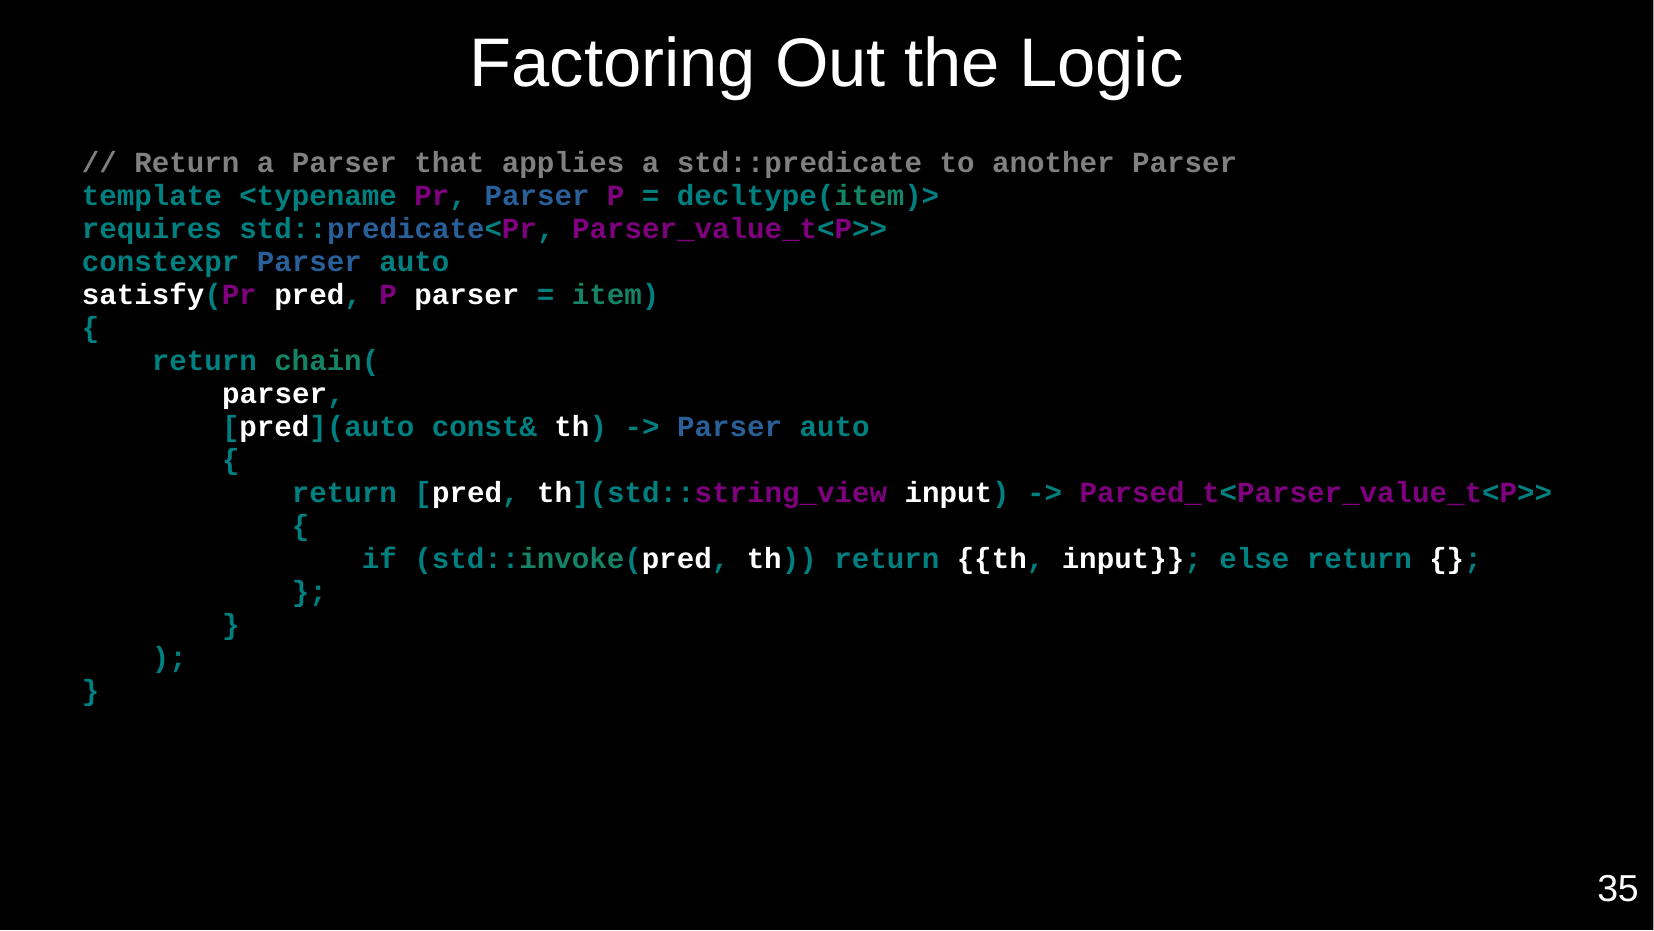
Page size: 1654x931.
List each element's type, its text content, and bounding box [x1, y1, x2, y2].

text_box <number> [1024, 860, 1654, 931]
text_box // Return a Parser that applies a std::predicate to another Parser template <typename Pr, Parser P = decltype(item)> requires std::predicate<Pr, Parser_value_t<P>> constexpr Parser auto satisfy(Pr pred, P parser = item) { return chain( parser, [pred](auto const& th) -> Parser auto { return [pred, th](std::string_view input) -> Parsed_t<Parser_value_t<P>> { if (std::invoke(pred, th)) return {{th, input}}; else return {}; }; } ); } [81, 133, 1571, 889]
title Factoring Out the Logic [82, 4, 1571, 121]
